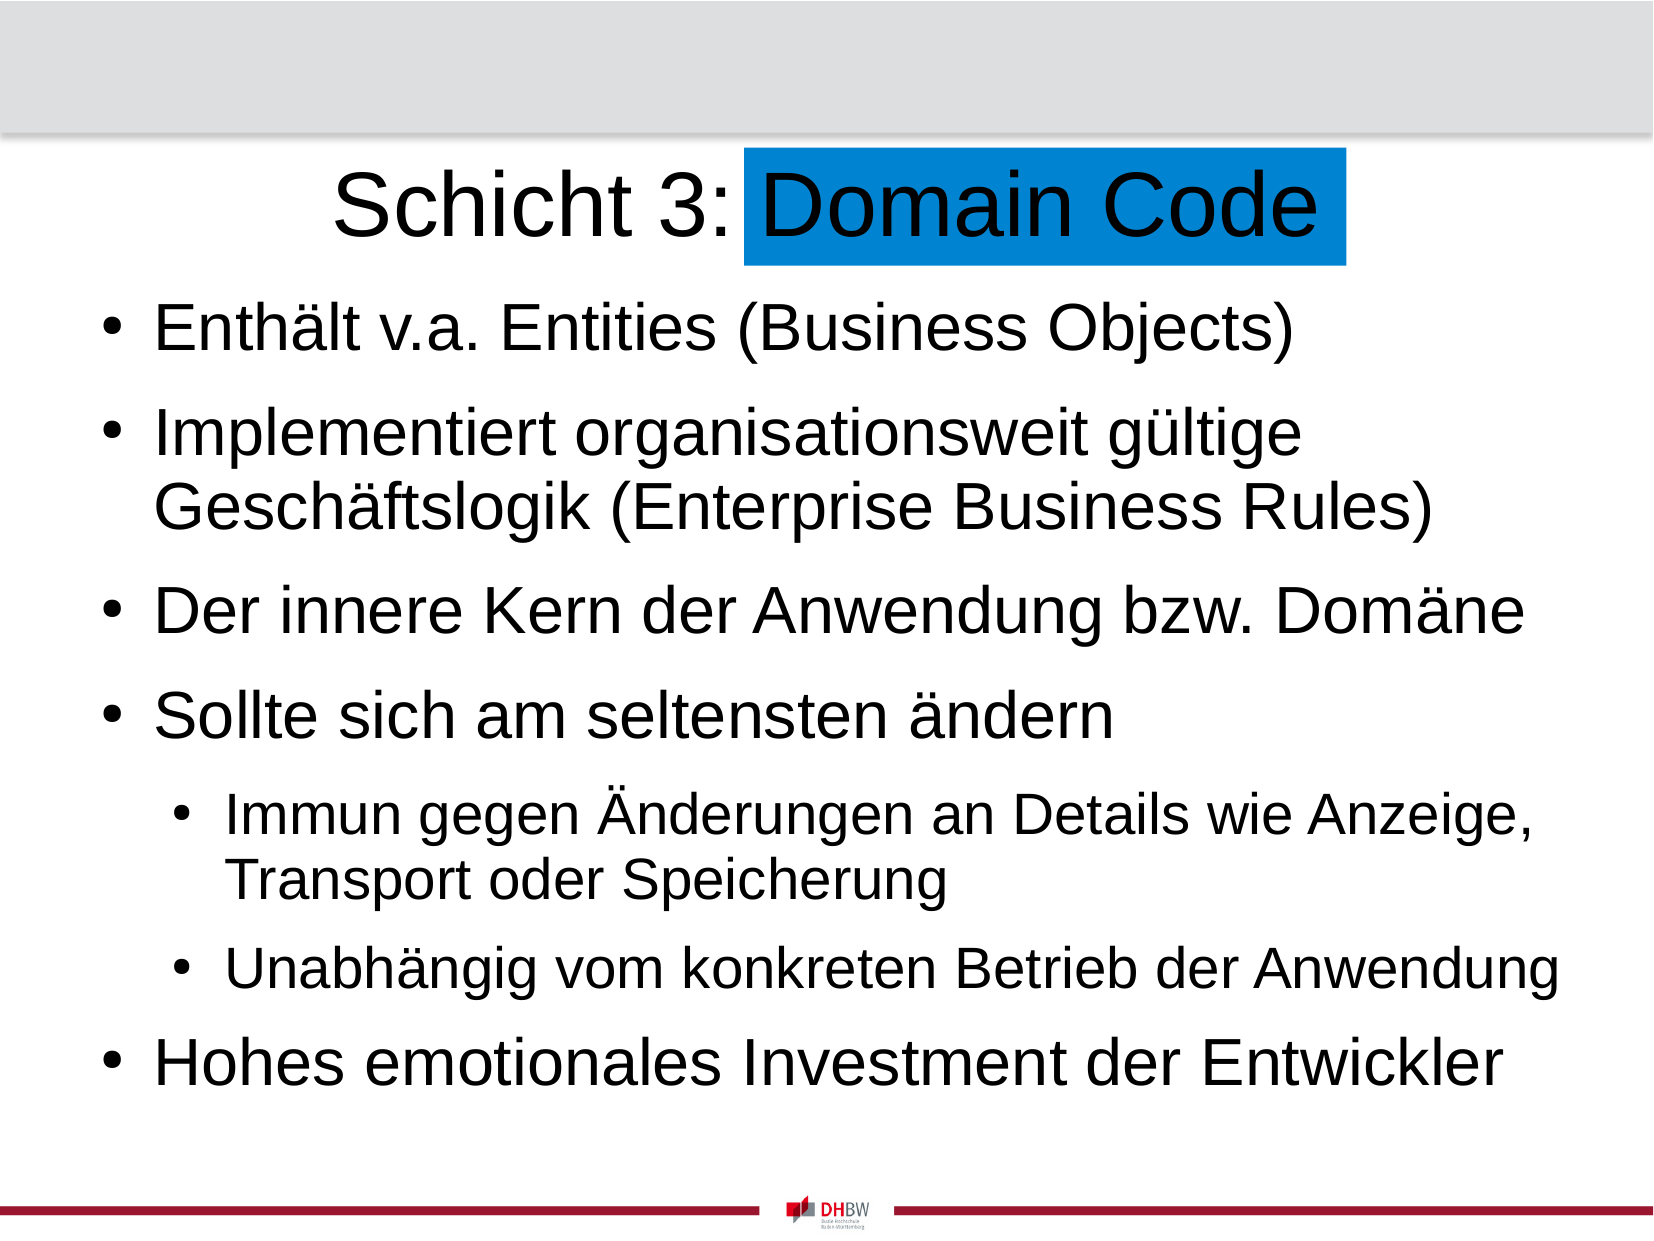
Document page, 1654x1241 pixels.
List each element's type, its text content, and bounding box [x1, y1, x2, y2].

text_box [744, 257, 1347, 266]
list Enthält v.a. Entities (Business Objects) Implementiert organisationsweit gültige Geschäftslogik (Enterprise Business Rules) Der innere Kern der Anwendung bzw. Domäne Sollte sich am seltensten ändern Immun gegen Änderungen an Details wie Anzeige, Transport oder Speicherung Unabhängig vom konkreten Betrieb der Anwendung Hohes emotionales Investment der Entwickler [82, 290, 1571, 1100]
title Schicht 3: Domain Code [82, 147, 1571, 257]
picture [0, 1, 1654, 1237]
